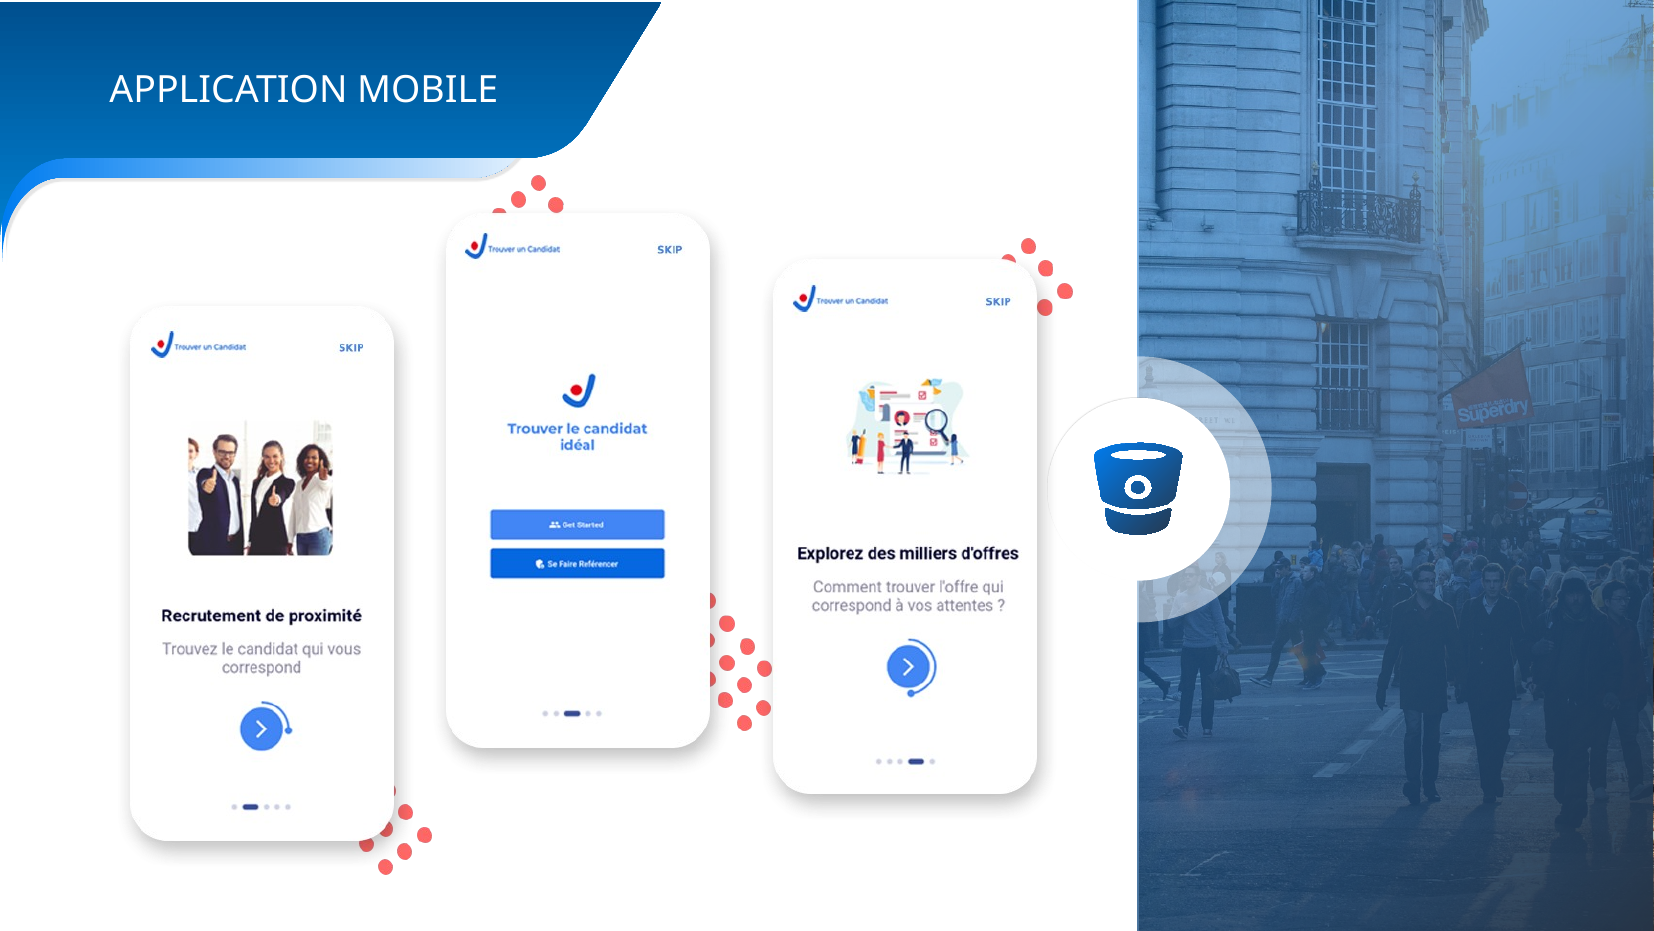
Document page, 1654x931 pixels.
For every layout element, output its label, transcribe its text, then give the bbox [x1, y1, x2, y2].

text_box [0, 2, 662, 263]
text_box APPLICATION MOBILE [94, 57, 514, 119]
picture [118, 118, 1075, 931]
text_box [1075, 0, 1654, 931]
